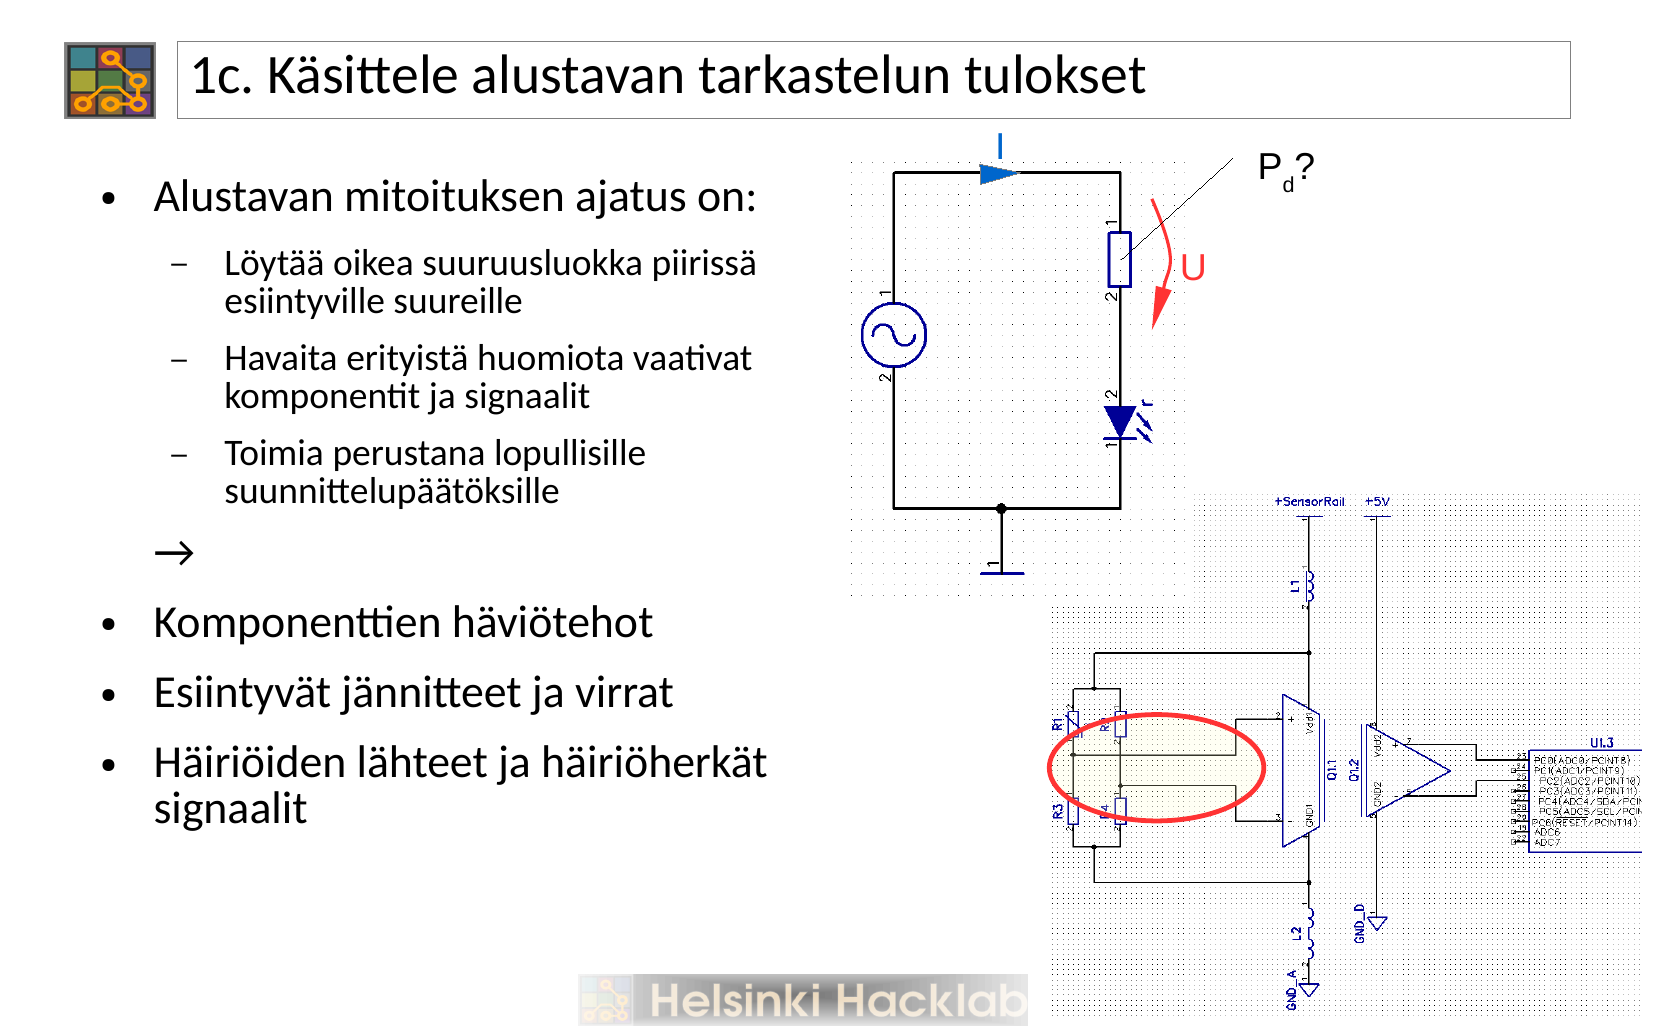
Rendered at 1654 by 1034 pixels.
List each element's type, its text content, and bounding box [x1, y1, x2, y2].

text_box [1049, 714, 1264, 821]
text_box U [1165, 239, 1222, 297]
picture [850, 152, 1642, 1016]
title 1c. Käsittele alustavan tarkastelun tulokset [177, 41, 1571, 119]
text_box [980, 175, 1013, 185]
text_box I [980, 118, 1021, 175]
list Alustavan mitoituksen ajatus on: Löytää oikea suuruusluokka piirissä esiintyville suureille Havaita erityistä huomiota vaativat komponentit ja signaalit Toimia perustana lopullisille suunnittelupäätöksille → Komponenttien häviötehot Esiintyvät jännitteet ja virrat Häiriöiden lähteet ja häiriöherkät signaalit [82, 177, 815, 944]
picture [64, 42, 156, 119]
text_box Pd? [1242, 138, 1331, 205]
